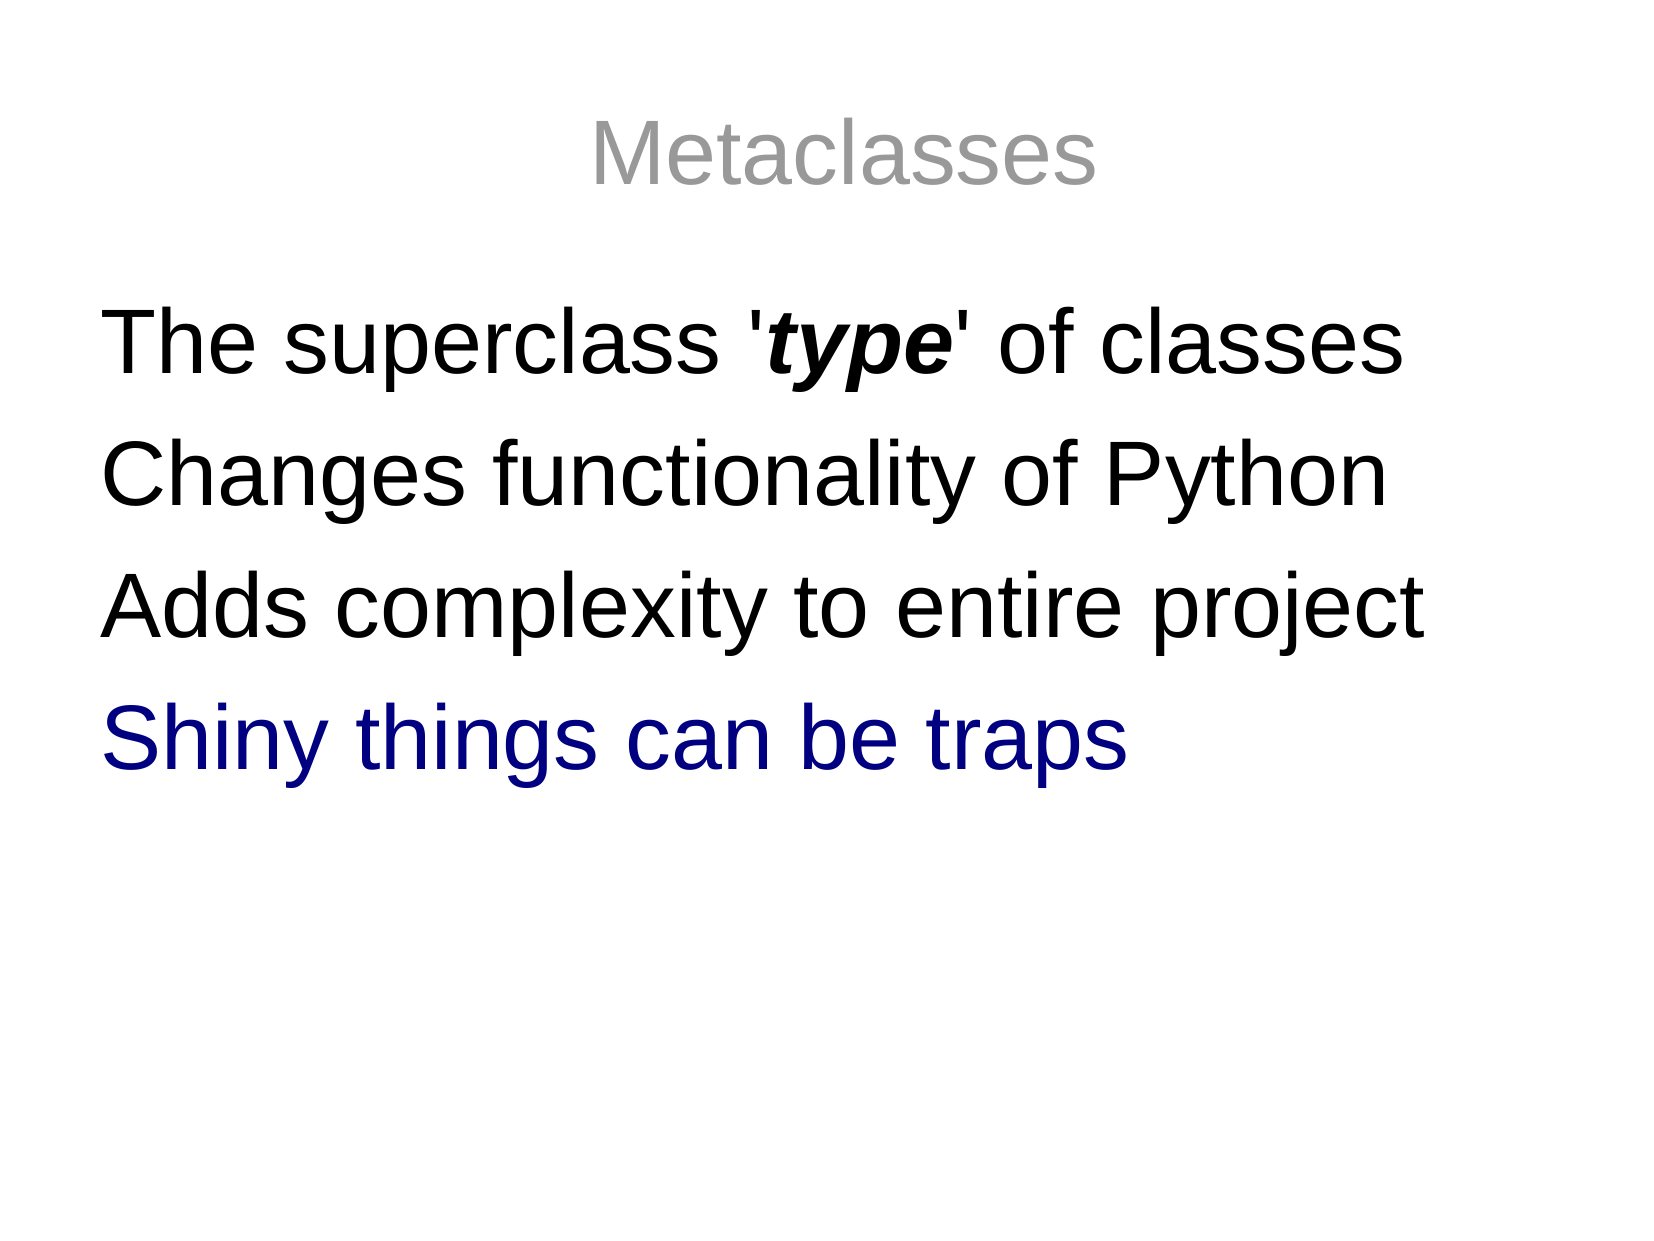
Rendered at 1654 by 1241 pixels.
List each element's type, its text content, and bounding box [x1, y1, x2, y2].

list The superclass 'type' of classes Changes functionality of Python Adds complexity to entire project Shiny things can be traps [82, 290, 1571, 1094]
title Metaclasses [82, 49, 1571, 257]
